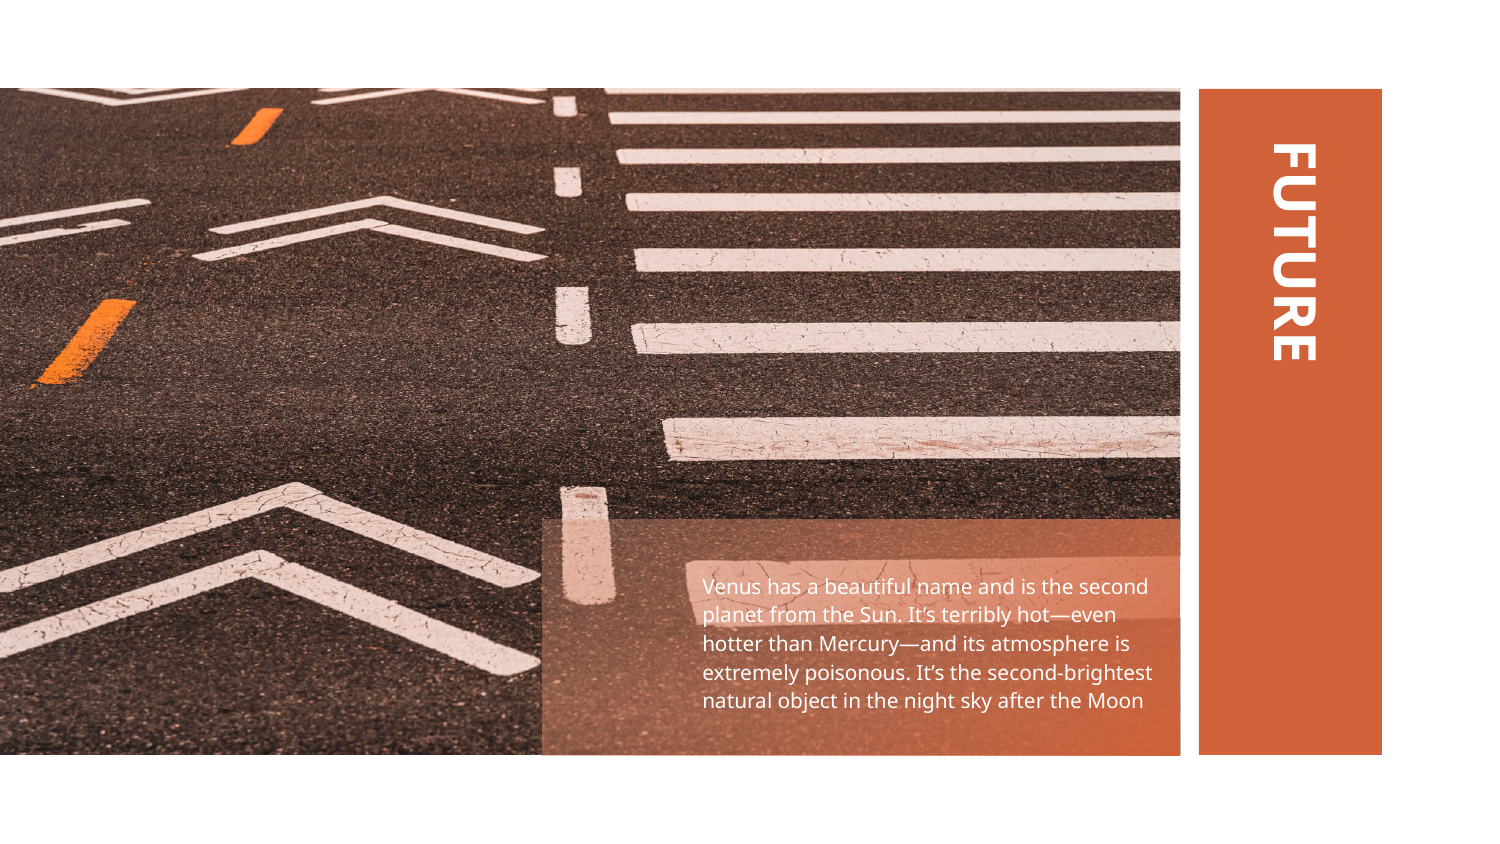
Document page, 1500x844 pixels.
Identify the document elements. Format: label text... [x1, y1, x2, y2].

text_box [542, 519, 1180, 756]
text_box [1198, 88, 1382, 755]
subtitle Venus has a beautiful name and is the second planet from the Sun. It’s terribly hot—even hotter than Mercury—and its atmosphere is extremely poisonous. It’s the second-brightest natural object in the night sky after the Moon [687, 554, 1172, 603]
title FUTURE [1248, 124, 1396, 598]
picture [0, 88, 1181, 755]
